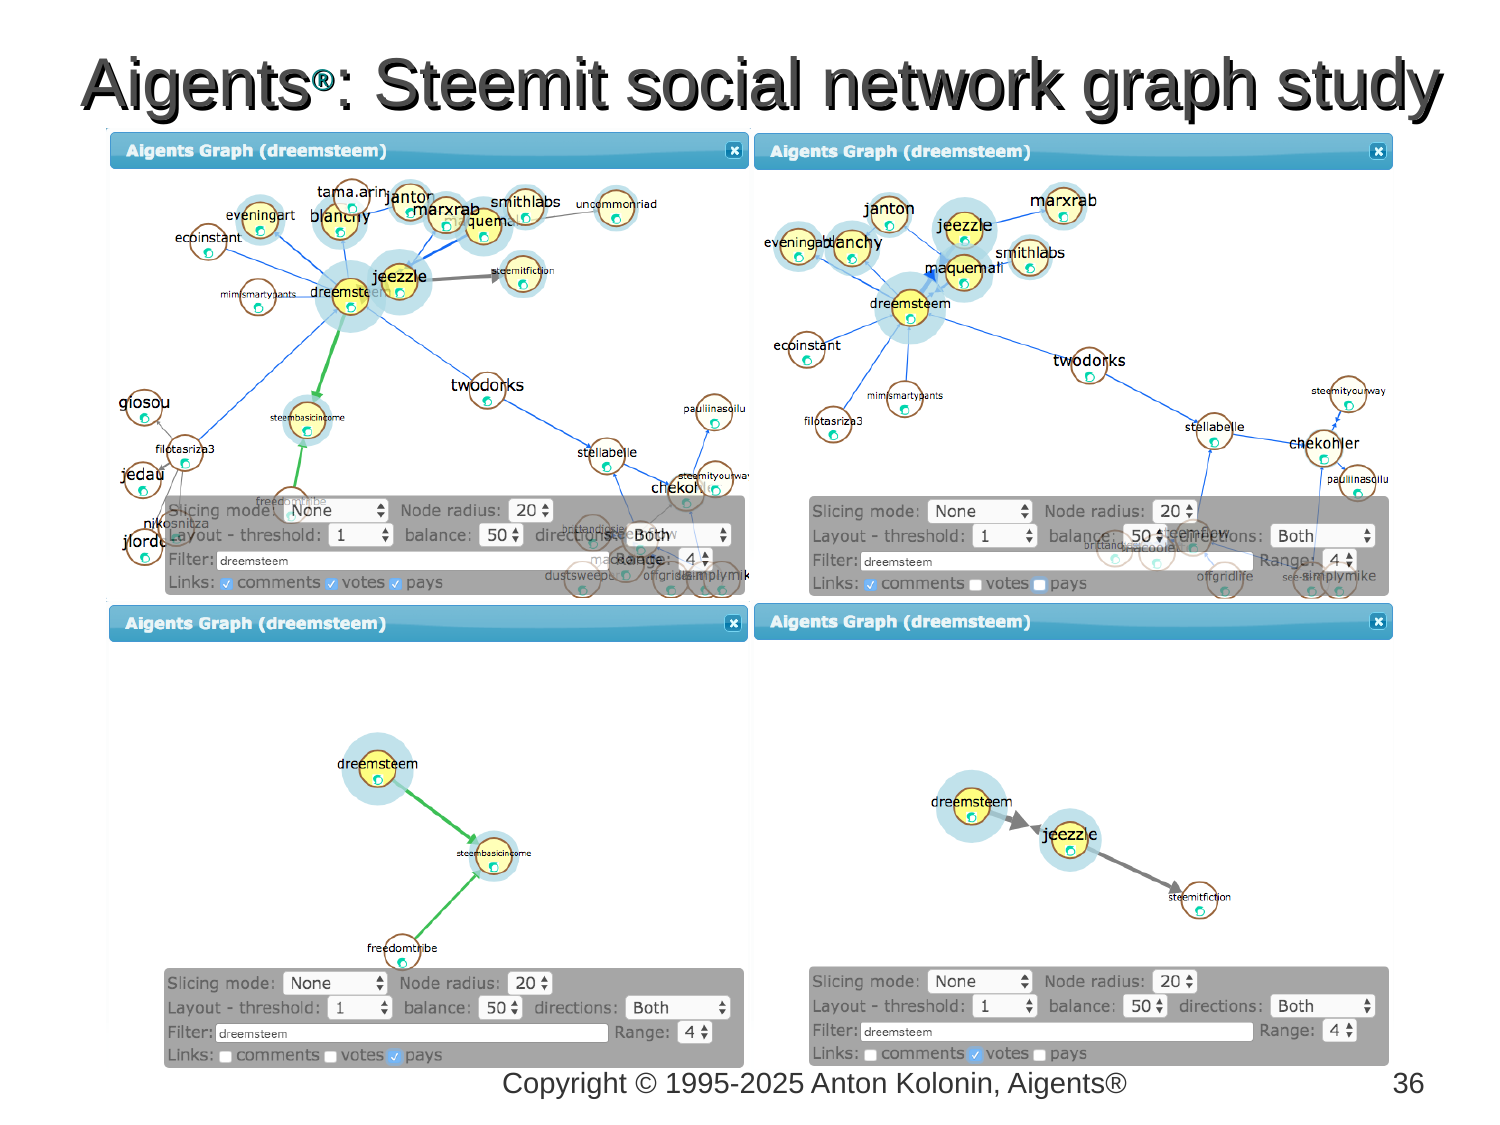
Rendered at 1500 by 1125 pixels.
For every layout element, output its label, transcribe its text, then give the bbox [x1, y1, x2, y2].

picture [106, 128, 1394, 1070]
title Aigents®: Steemit social network graph study [0, 4, 1500, 154]
